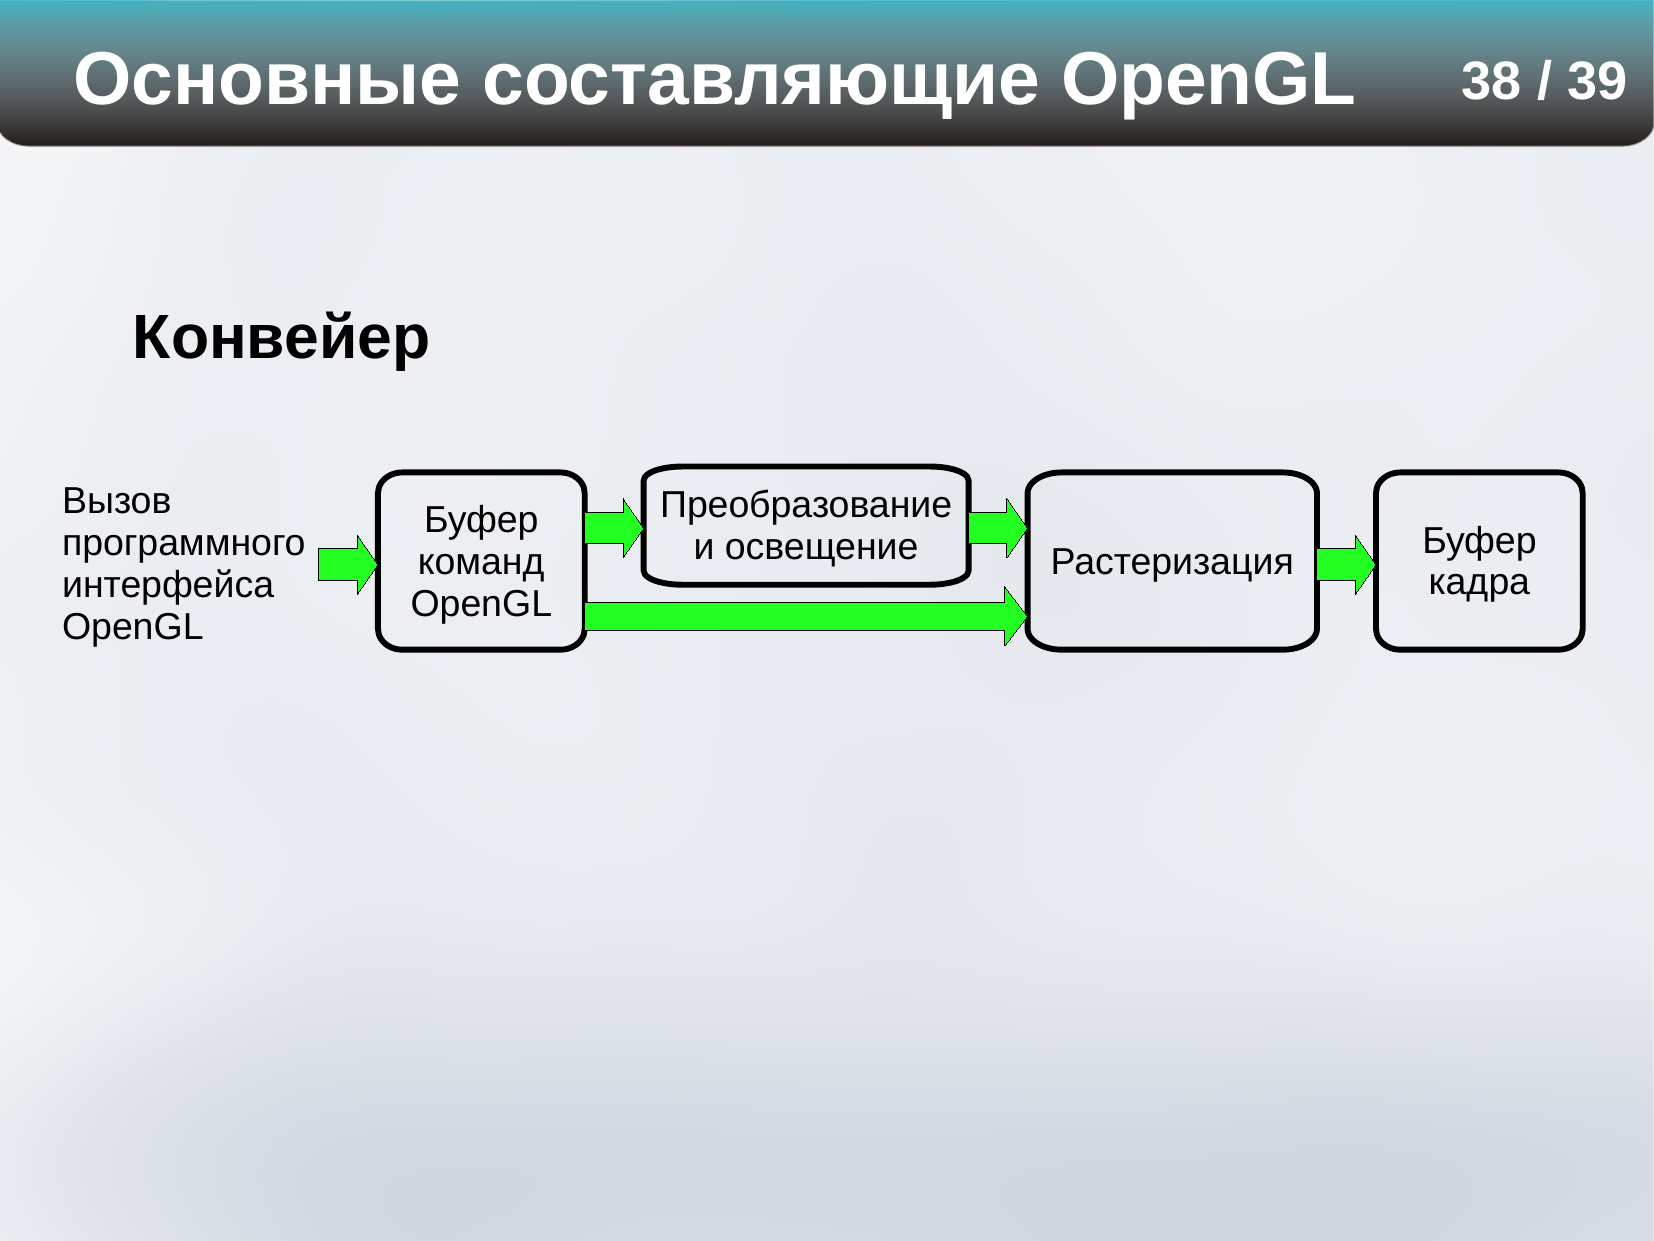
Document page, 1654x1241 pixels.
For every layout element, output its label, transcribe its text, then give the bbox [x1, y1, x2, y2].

text_box [968, 498, 1028, 558]
text_box [318, 535, 378, 595]
text_box [1316, 535, 1376, 595]
text_box [584, 586, 1028, 646]
text_box Конвейер [118, 259, 1595, 345]
text_box Растеризация [1027, 472, 1317, 650]
text_box Вызов программного интерфейса OpenGL [47, 472, 325, 656]
text_box Буфер команд OpenGL [377, 472, 585, 650]
text_box Преобразование и освещение [643, 466, 969, 585]
text_box 14 / 39 [1446, 42, 1654, 179]
picture [0, 0, 1654, 1241]
text_box [584, 498, 644, 558]
text_box Основные составляющие OpenGL [59, 29, 1418, 129]
text_box Буфер кадра [1375, 472, 1583, 650]
